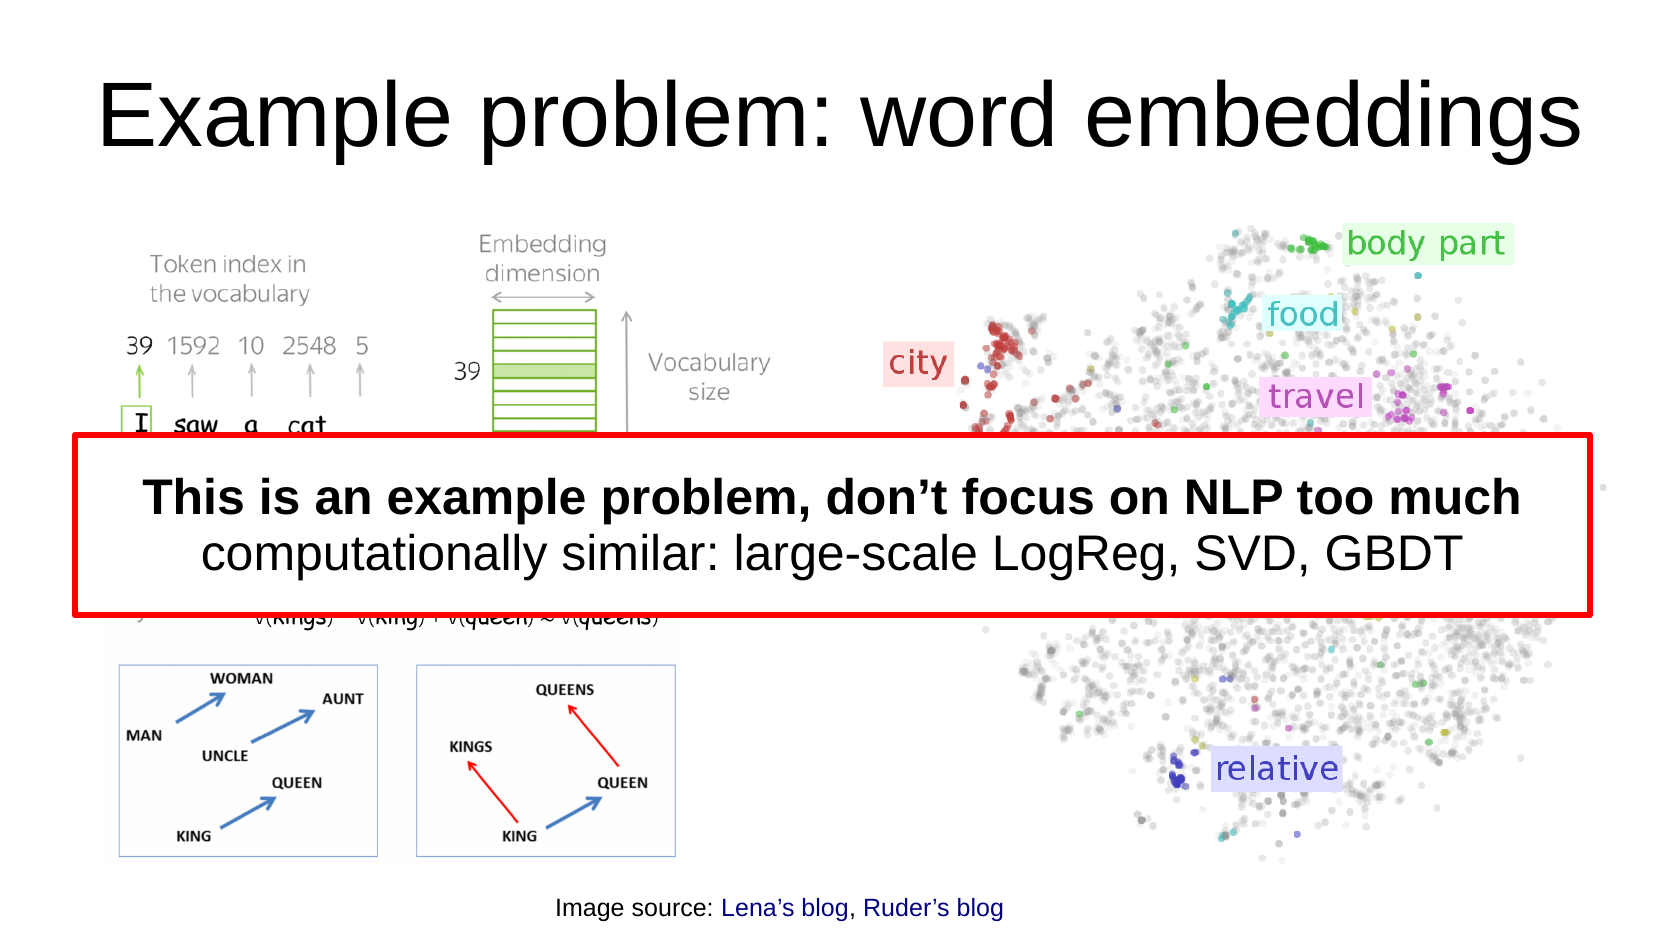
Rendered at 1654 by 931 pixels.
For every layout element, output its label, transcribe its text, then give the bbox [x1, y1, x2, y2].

picture [808, 192, 1629, 865]
picture [104, 616, 683, 865]
title Example problem: word embeddings [64, 12, 1618, 218]
text_box Image source: Lena’s blog, Ruder’s blog [256, 886, 1303, 931]
picture [112, 223, 779, 435]
text_box This is an example problem, don’t focus on NLP too much computationally similar: large-scale LogReg, SVD, GBDT [75, 435, 1591, 616]
